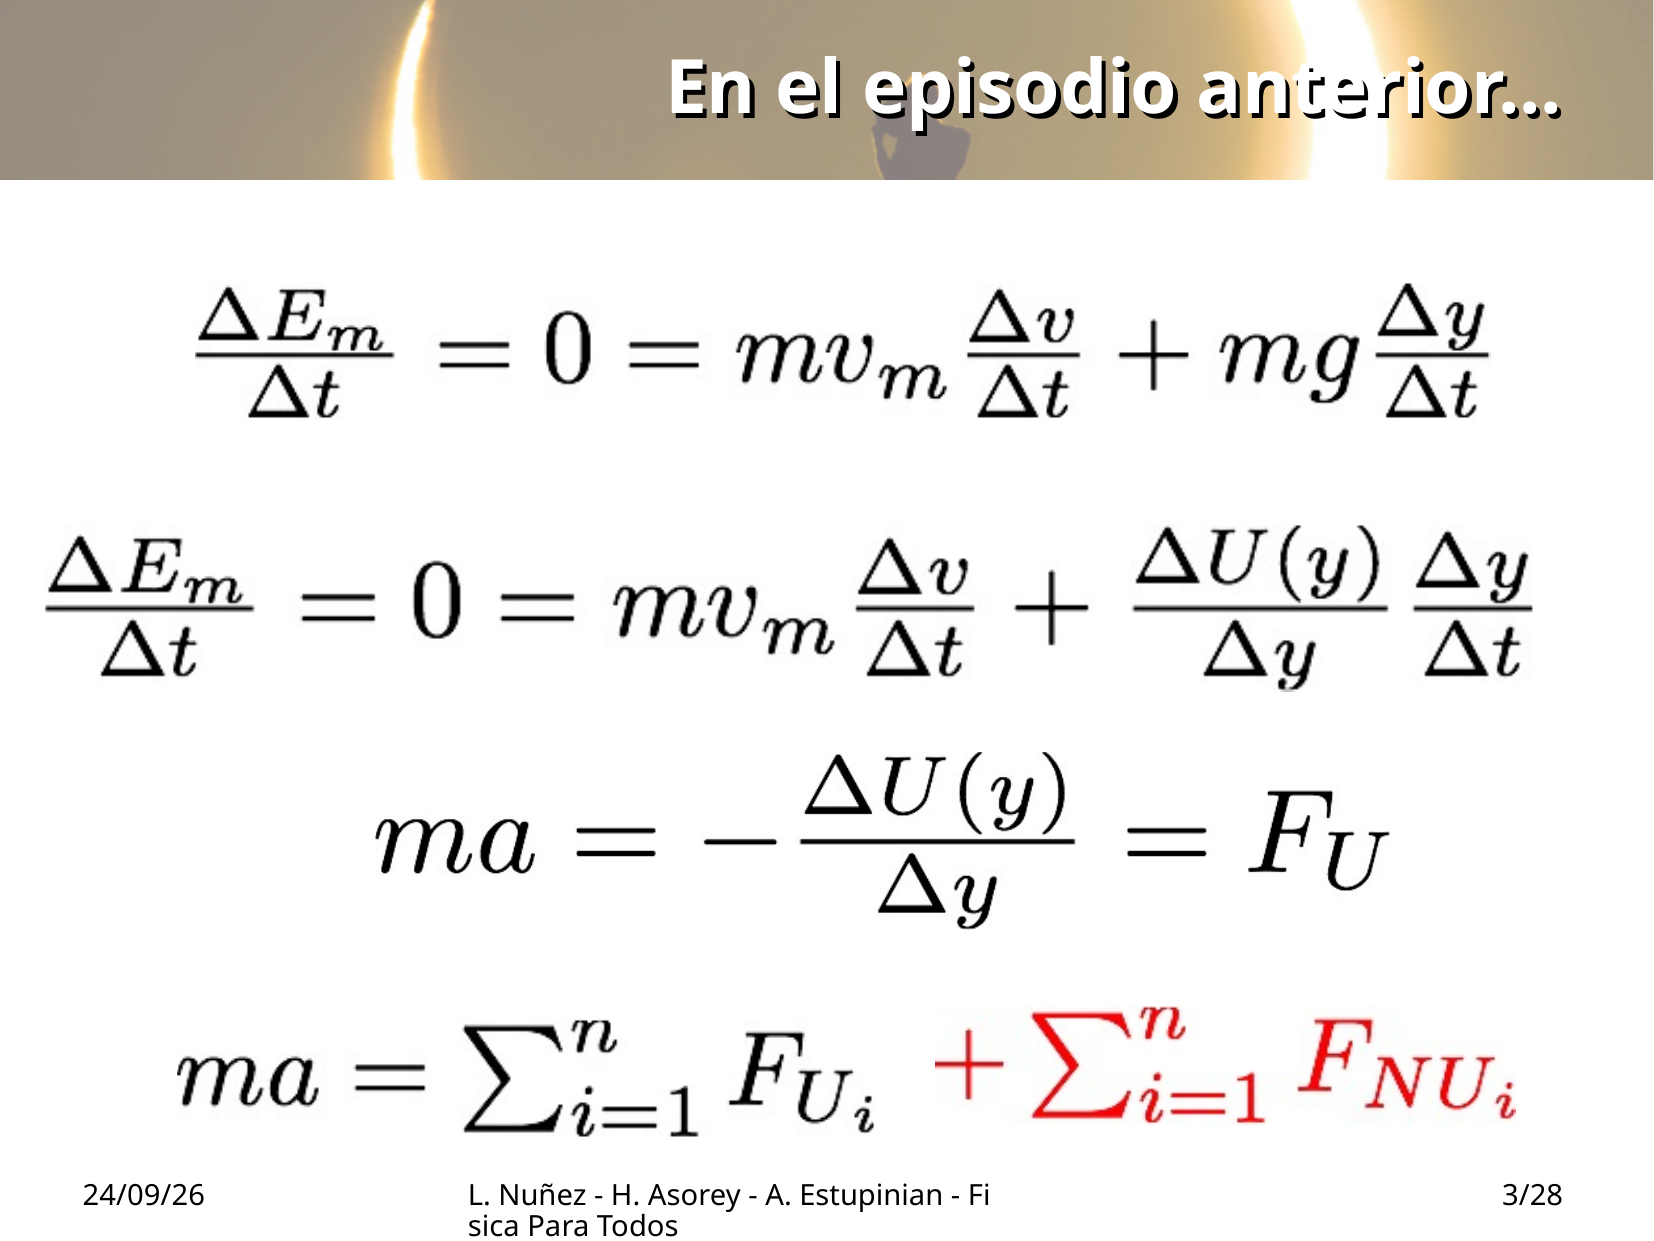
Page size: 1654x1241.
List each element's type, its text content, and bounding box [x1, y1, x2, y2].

picture [177, 1019, 876, 1139]
picture [935, 1006, 1516, 1126]
picture [45, 524, 1535, 692]
picture [195, 282, 1491, 421]
title En el episodio anterior... [75, 19, 1564, 151]
picture [0, 0, 1654, 180]
picture [375, 751, 1390, 931]
